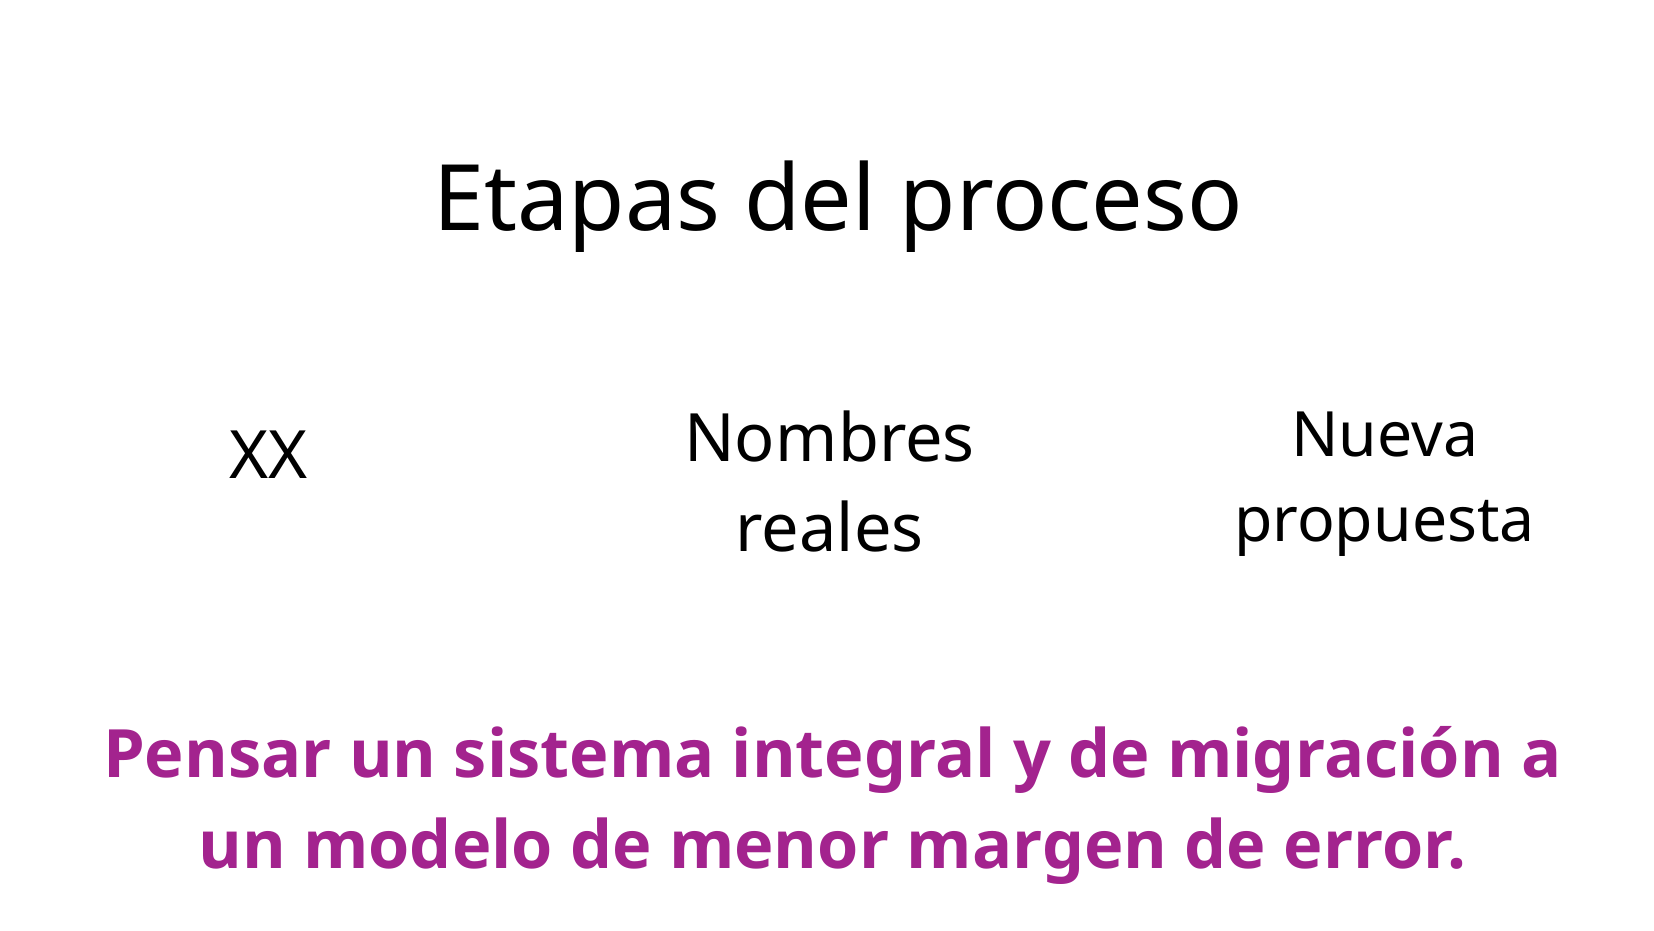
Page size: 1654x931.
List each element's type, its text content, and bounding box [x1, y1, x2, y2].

title Pensar un sistema integral y de migración a un modelo de menor margen de error. [88, 715, 1577, 879]
list Nombres reales [590, 389, 998, 715]
list XX [88, 407, 378, 715]
title Etapas del proceso [94, 117, 1583, 273]
list Nueva propuesta [1145, 389, 1553, 715]
